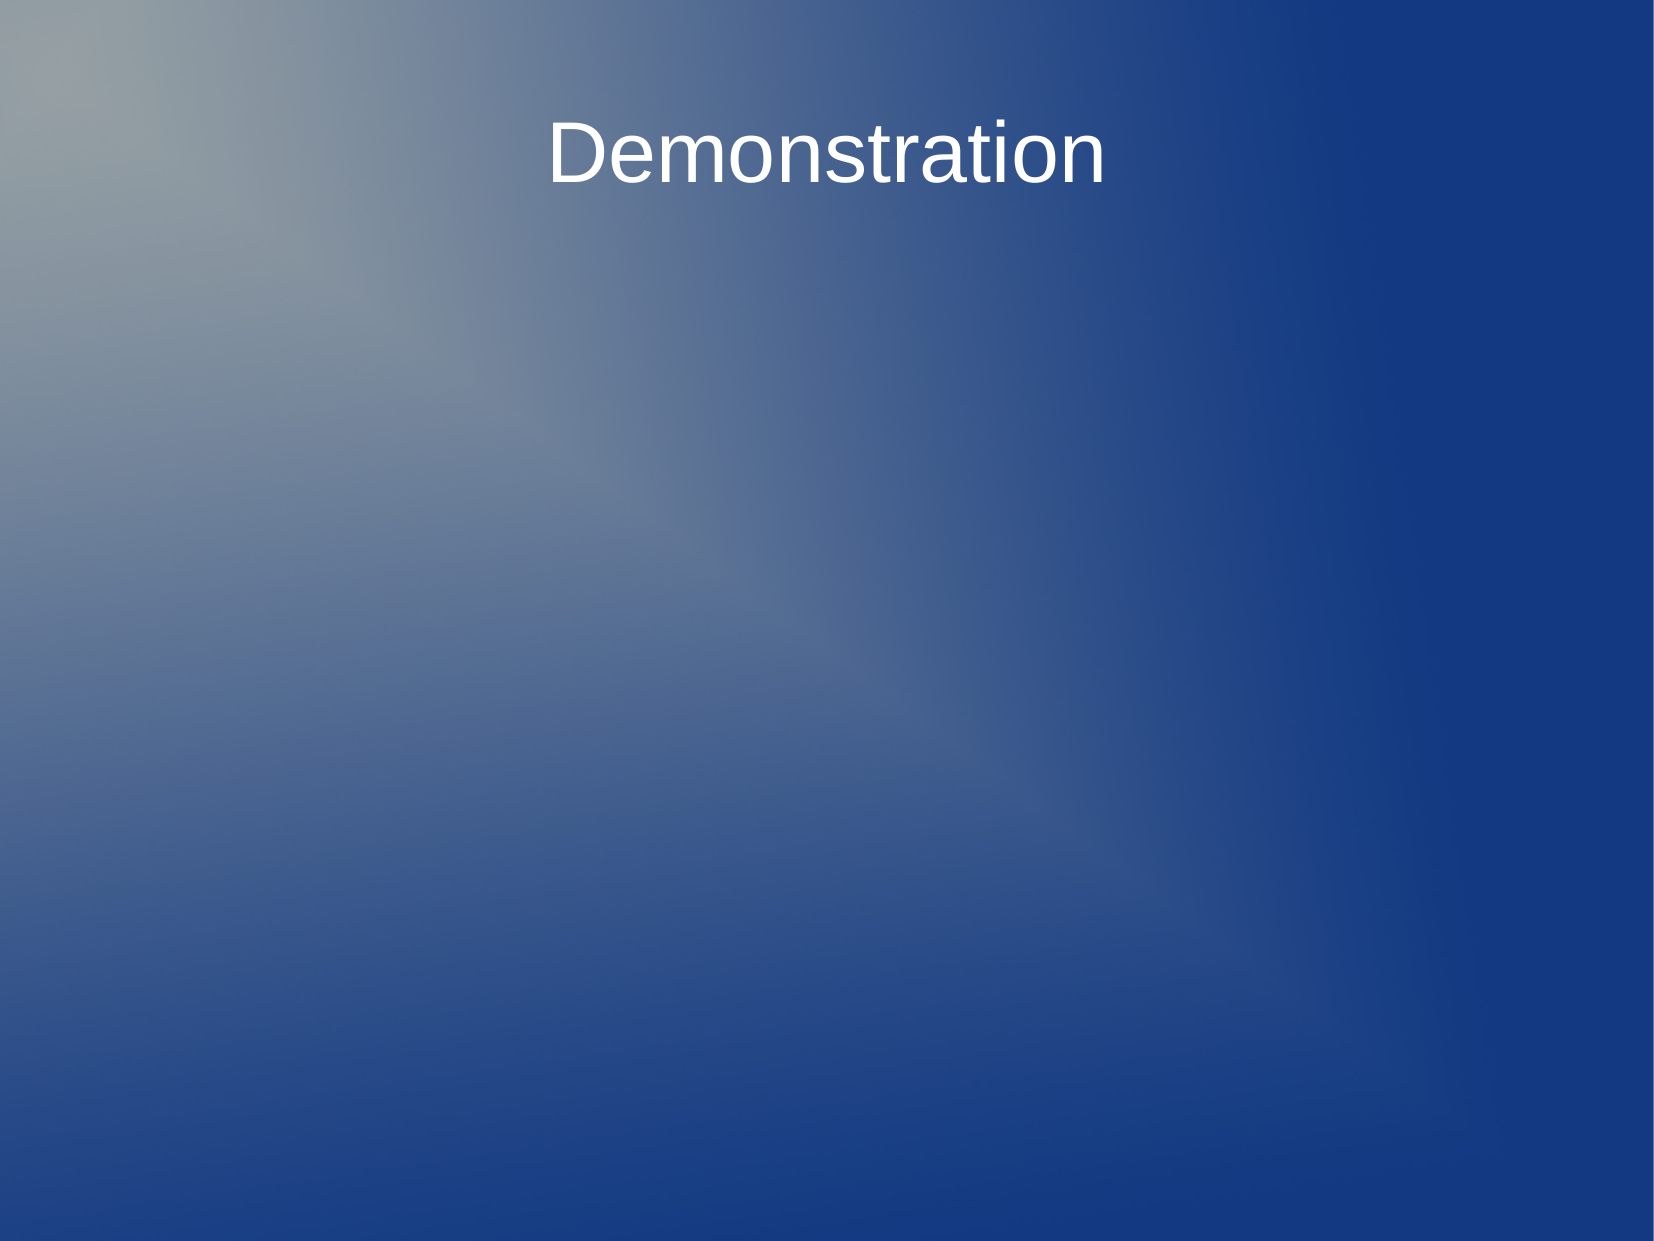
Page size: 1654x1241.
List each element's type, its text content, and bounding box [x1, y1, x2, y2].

picture [0, 0, 1654, 1241]
title Demonstration [82, 49, 1571, 257]
